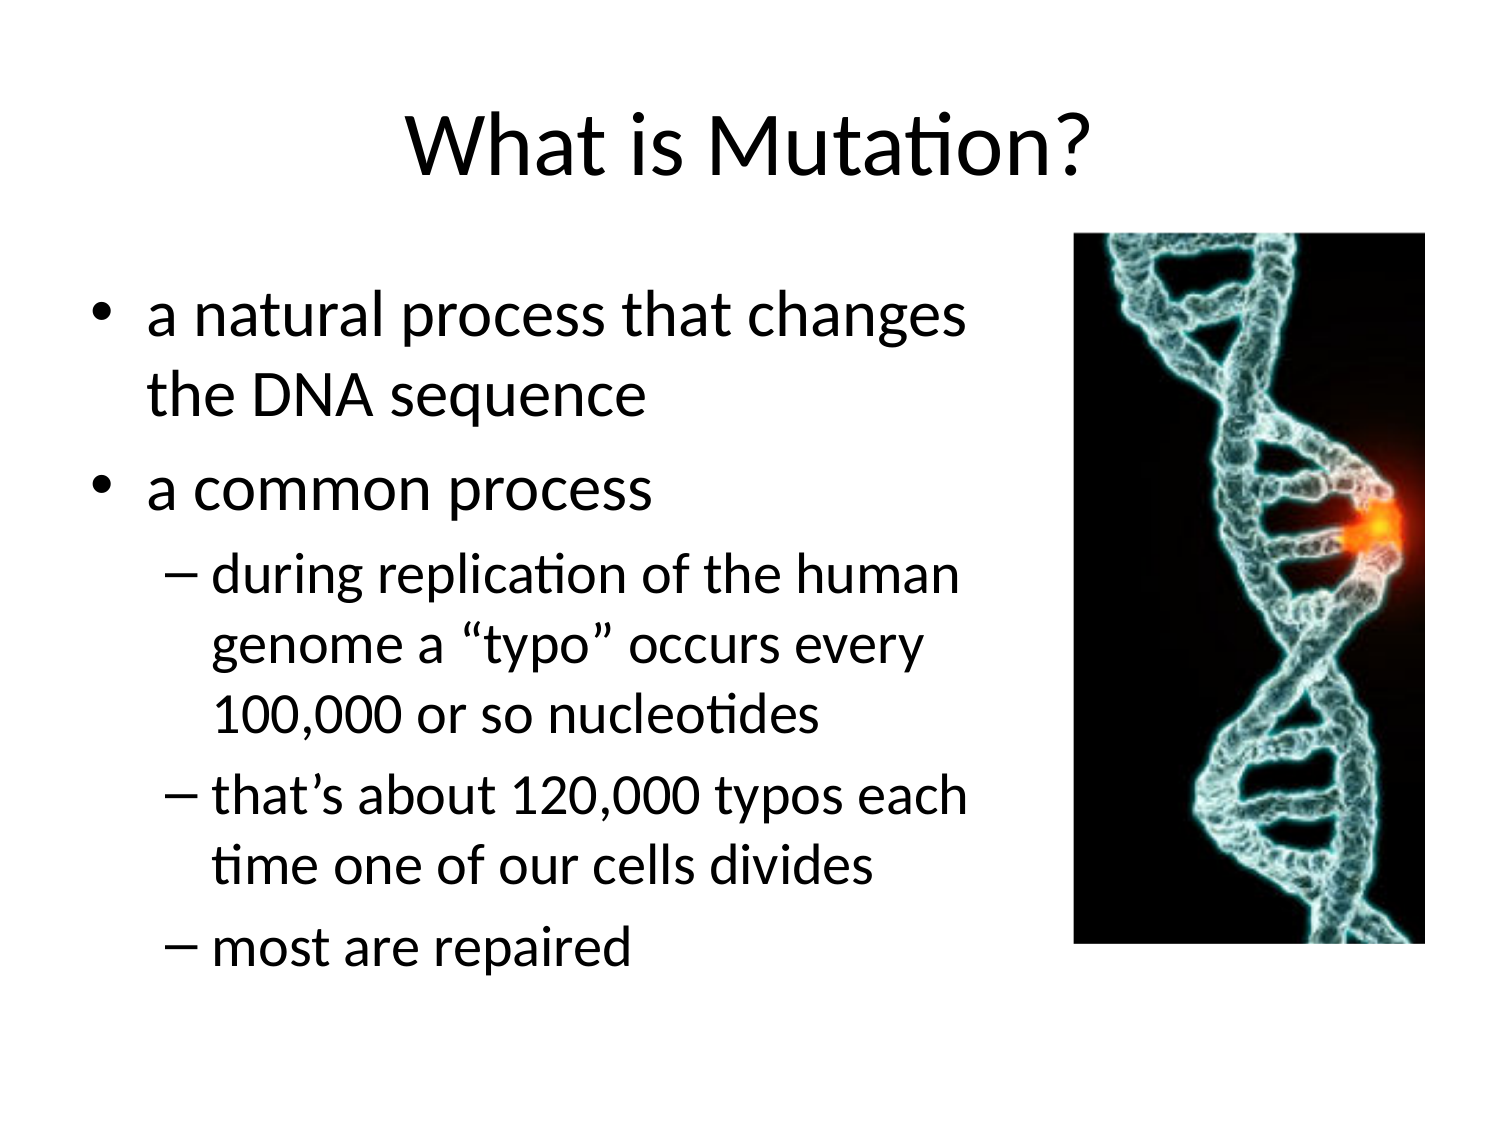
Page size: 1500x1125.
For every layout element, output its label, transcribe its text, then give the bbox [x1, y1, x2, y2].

title What is Mutation? [75, 45, 1425, 233]
picture [1073, 232, 1426, 944]
list a natural process that changes the DNA sequence a common process during replication of the human genome a “typo” occurs every 100,000 or so nucleotides that’s about 120,000 typos each time one of our cells divides most are repaired [75, 262, 1045, 1005]
